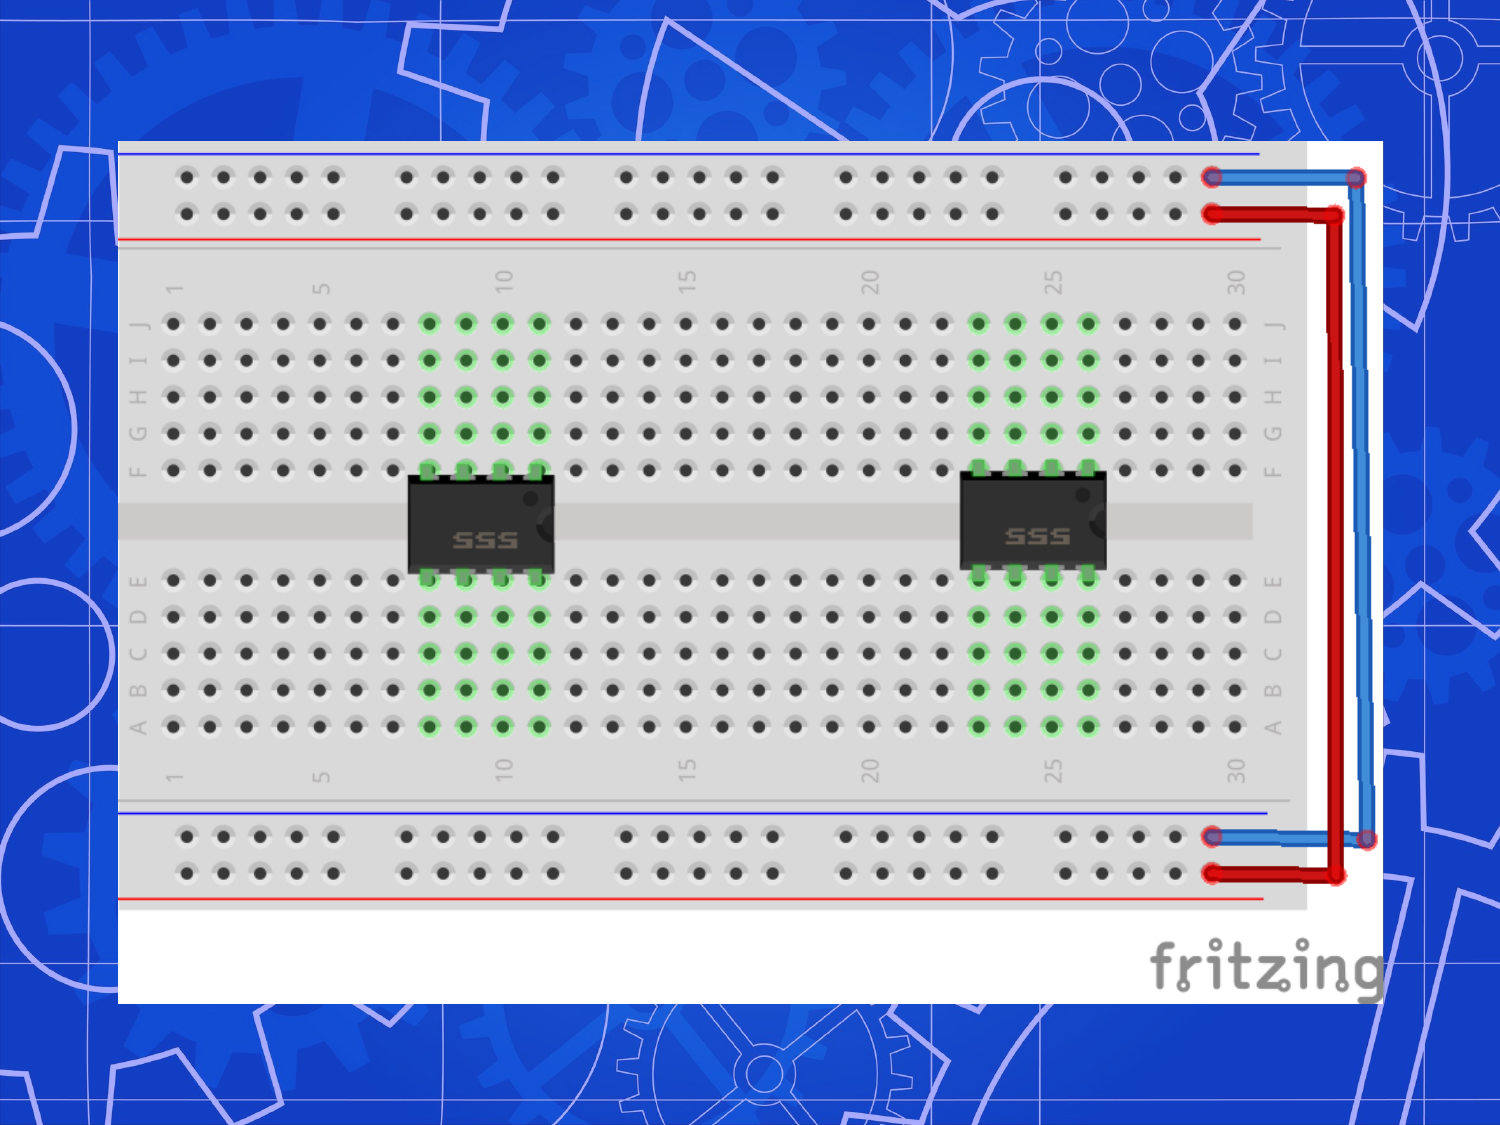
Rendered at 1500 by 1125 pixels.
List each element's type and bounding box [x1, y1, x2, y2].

picture [118, 141, 1389, 1004]
